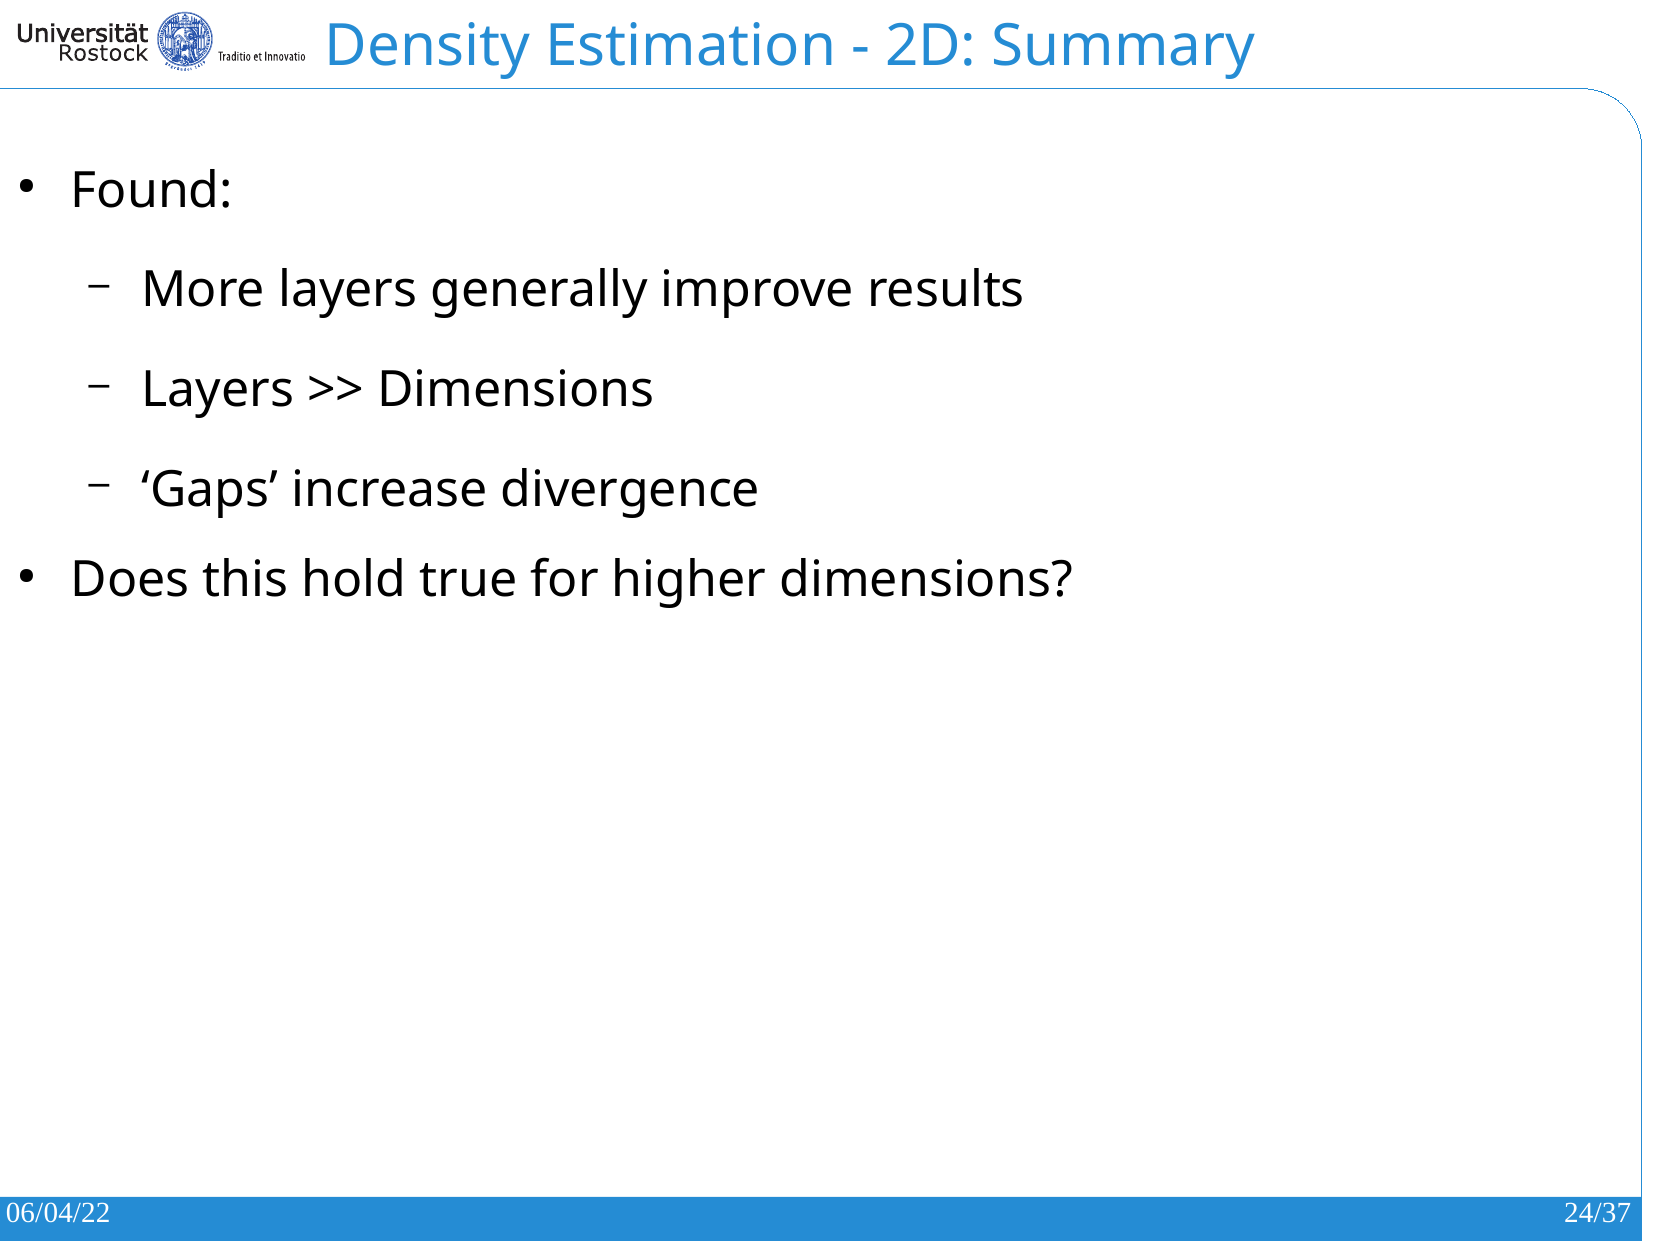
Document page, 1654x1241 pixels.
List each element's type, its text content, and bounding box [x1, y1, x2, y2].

list Found: More layers generally improve results Layers >> Dimensions ‘Gaps’ increase divergence Does this hold true for higher dimensions? [0, 94, 1642, 1187]
title Density Estimation - 2D: Summary [324, 8, 1571, 77]
